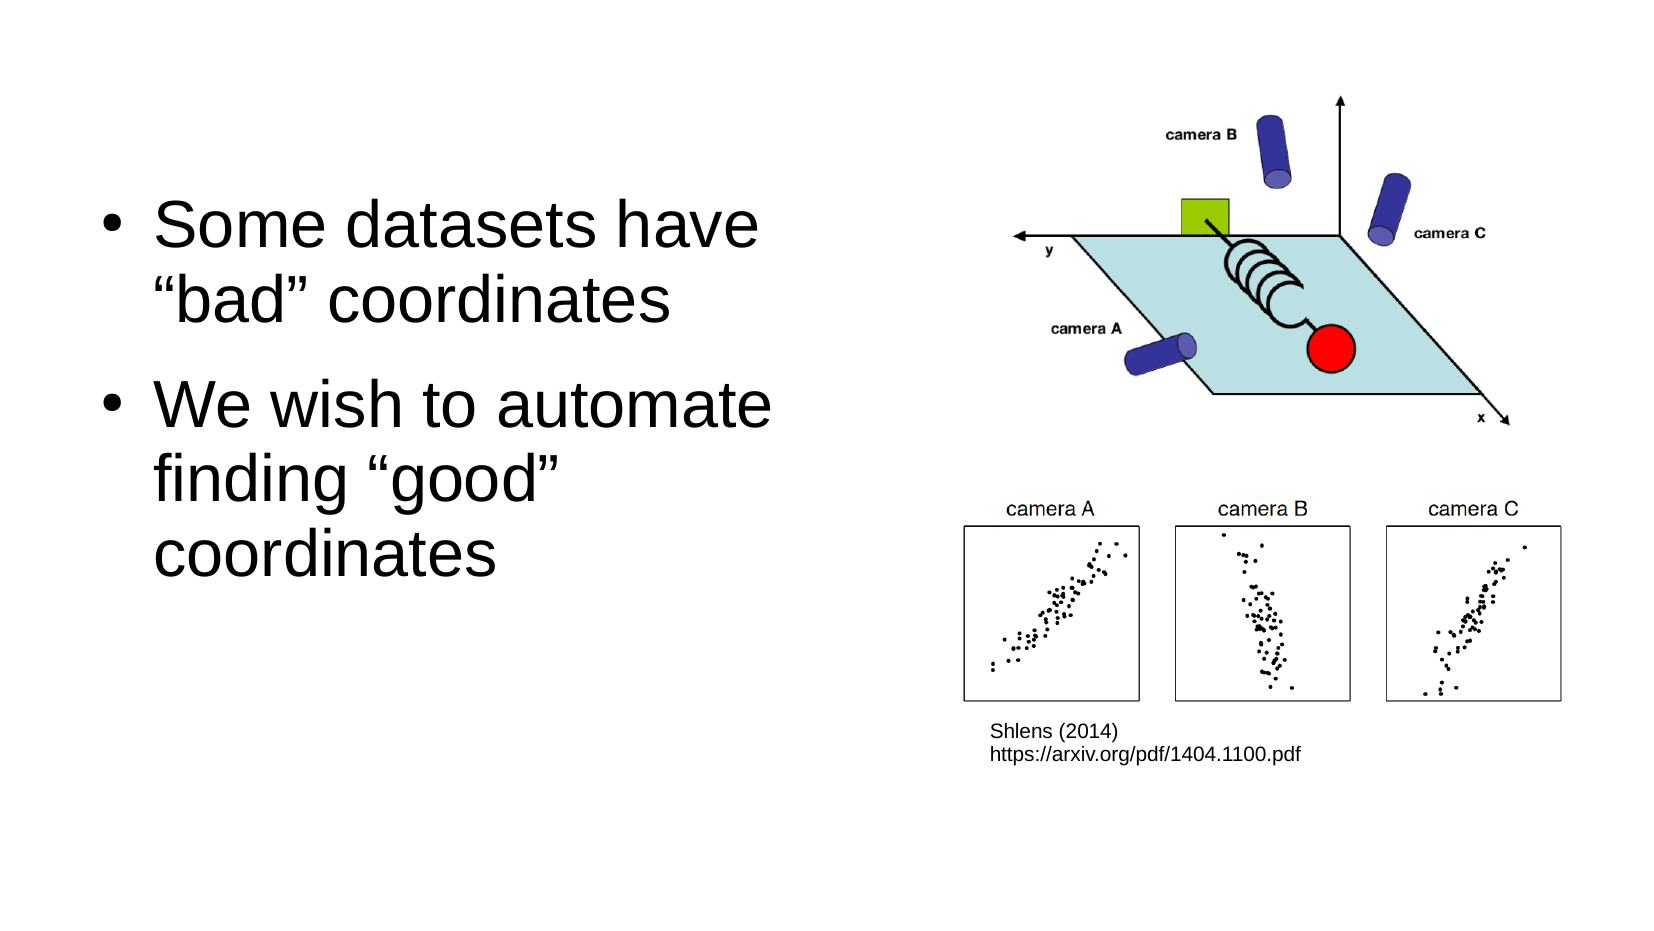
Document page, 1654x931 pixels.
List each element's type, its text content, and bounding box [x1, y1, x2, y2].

picture [924, 0, 1576, 720]
list Some datasets have “bad” coordinates We wish to automate finding “good” coordinates [82, 187, 826, 870]
text_box Shlens (2014) https://arxiv.org/pdf/1404.1100.pdf [975, 712, 1654, 854]
